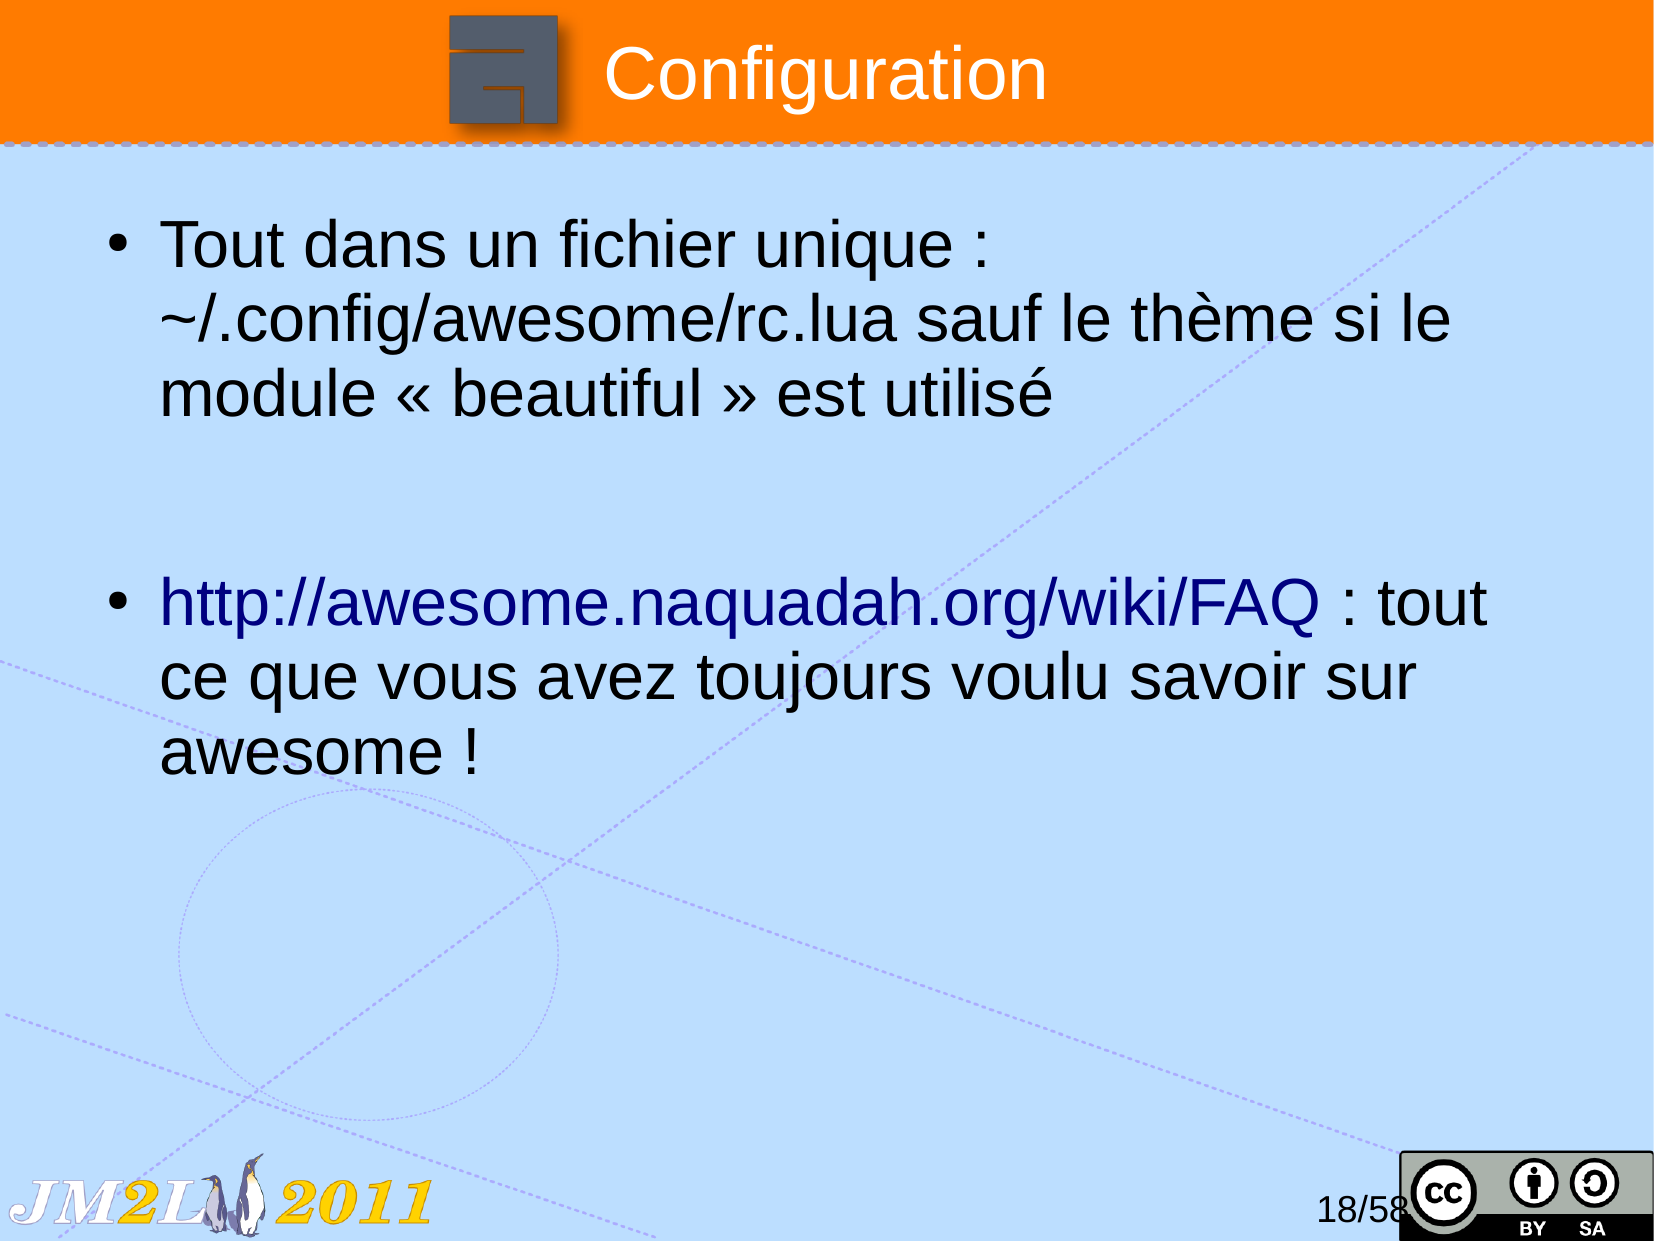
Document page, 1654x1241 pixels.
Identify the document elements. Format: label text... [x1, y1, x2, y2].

list Tout dans un fichier unique : ~/.config/awesome/rc.lua sauf le thème si le module « beautiful » est utilisé http://awesome.naquadah.org/wiki/FAQ : tout ce que vous avez toujours voulu savoir sur awesome ! [88, 206, 1577, 1026]
picture [0, 0, 1654, 1241]
picture [435, 1, 583, 144]
title Configuration [29, 0, 1625, 148]
